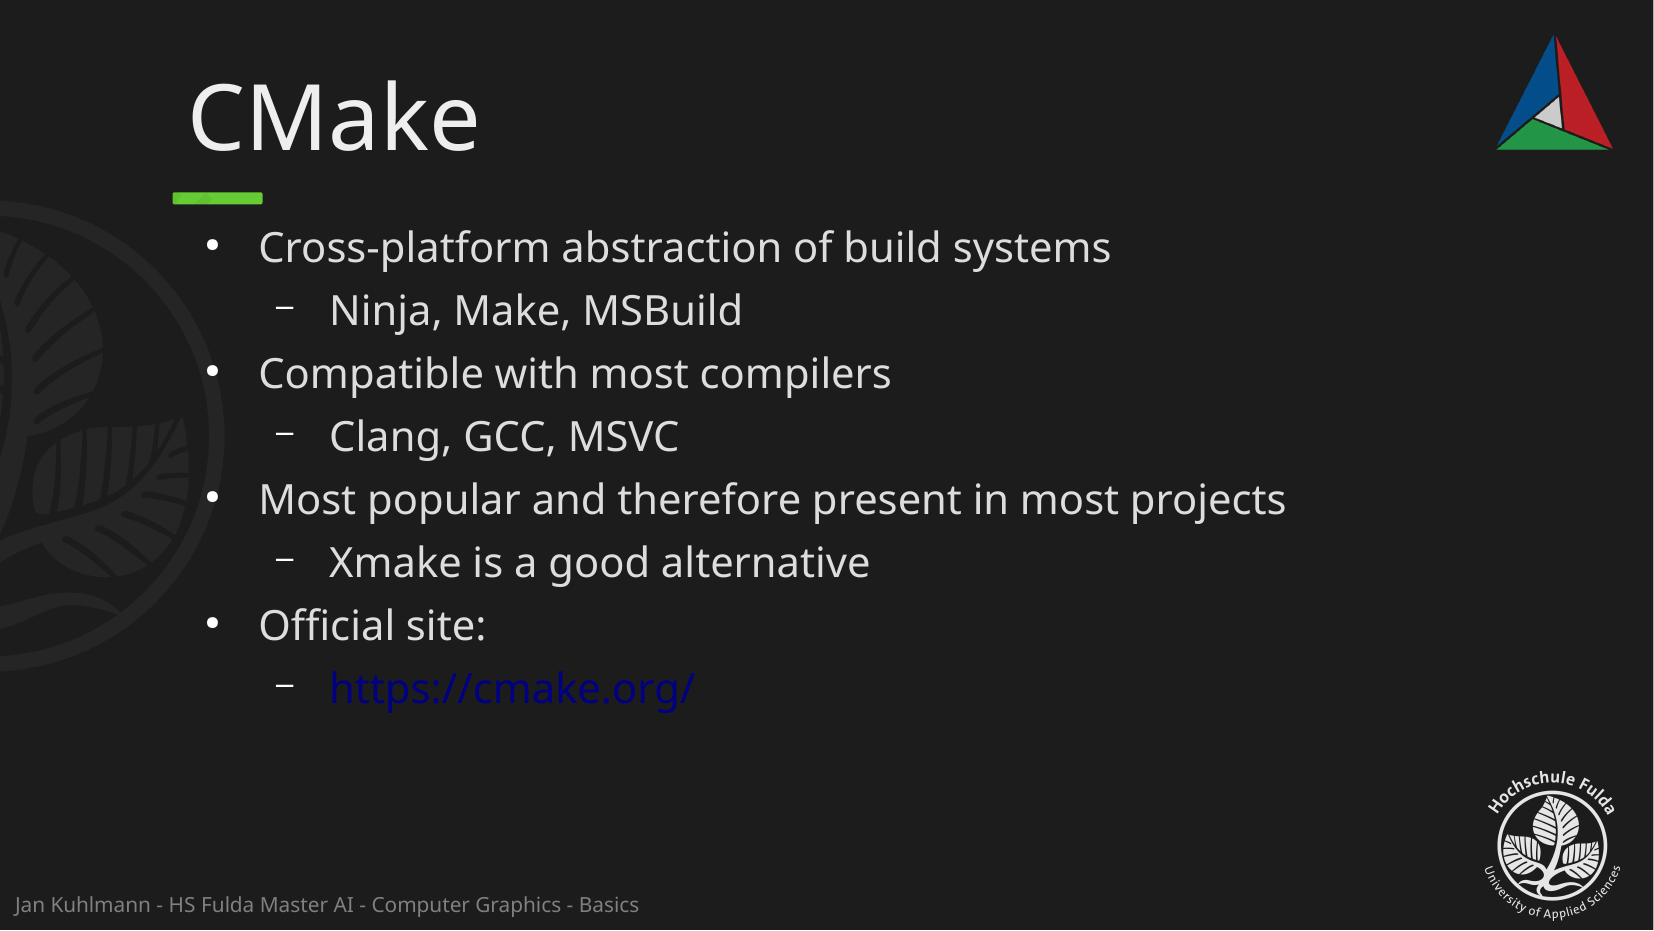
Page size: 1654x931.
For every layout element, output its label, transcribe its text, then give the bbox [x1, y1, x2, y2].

picture [1485, 771, 1620, 921]
list Cross-platform abstraction of build systems Ninja, Make, MSBuild Compatible with most compilers Clang, GCC, MSVC Most popular and therefore present in most projects Xmake is a good alternative Official site: https://cmake.org/ [187, 217, 1571, 758]
title CMake [187, 37, 1571, 193]
picture [1496, 34, 1613, 151]
